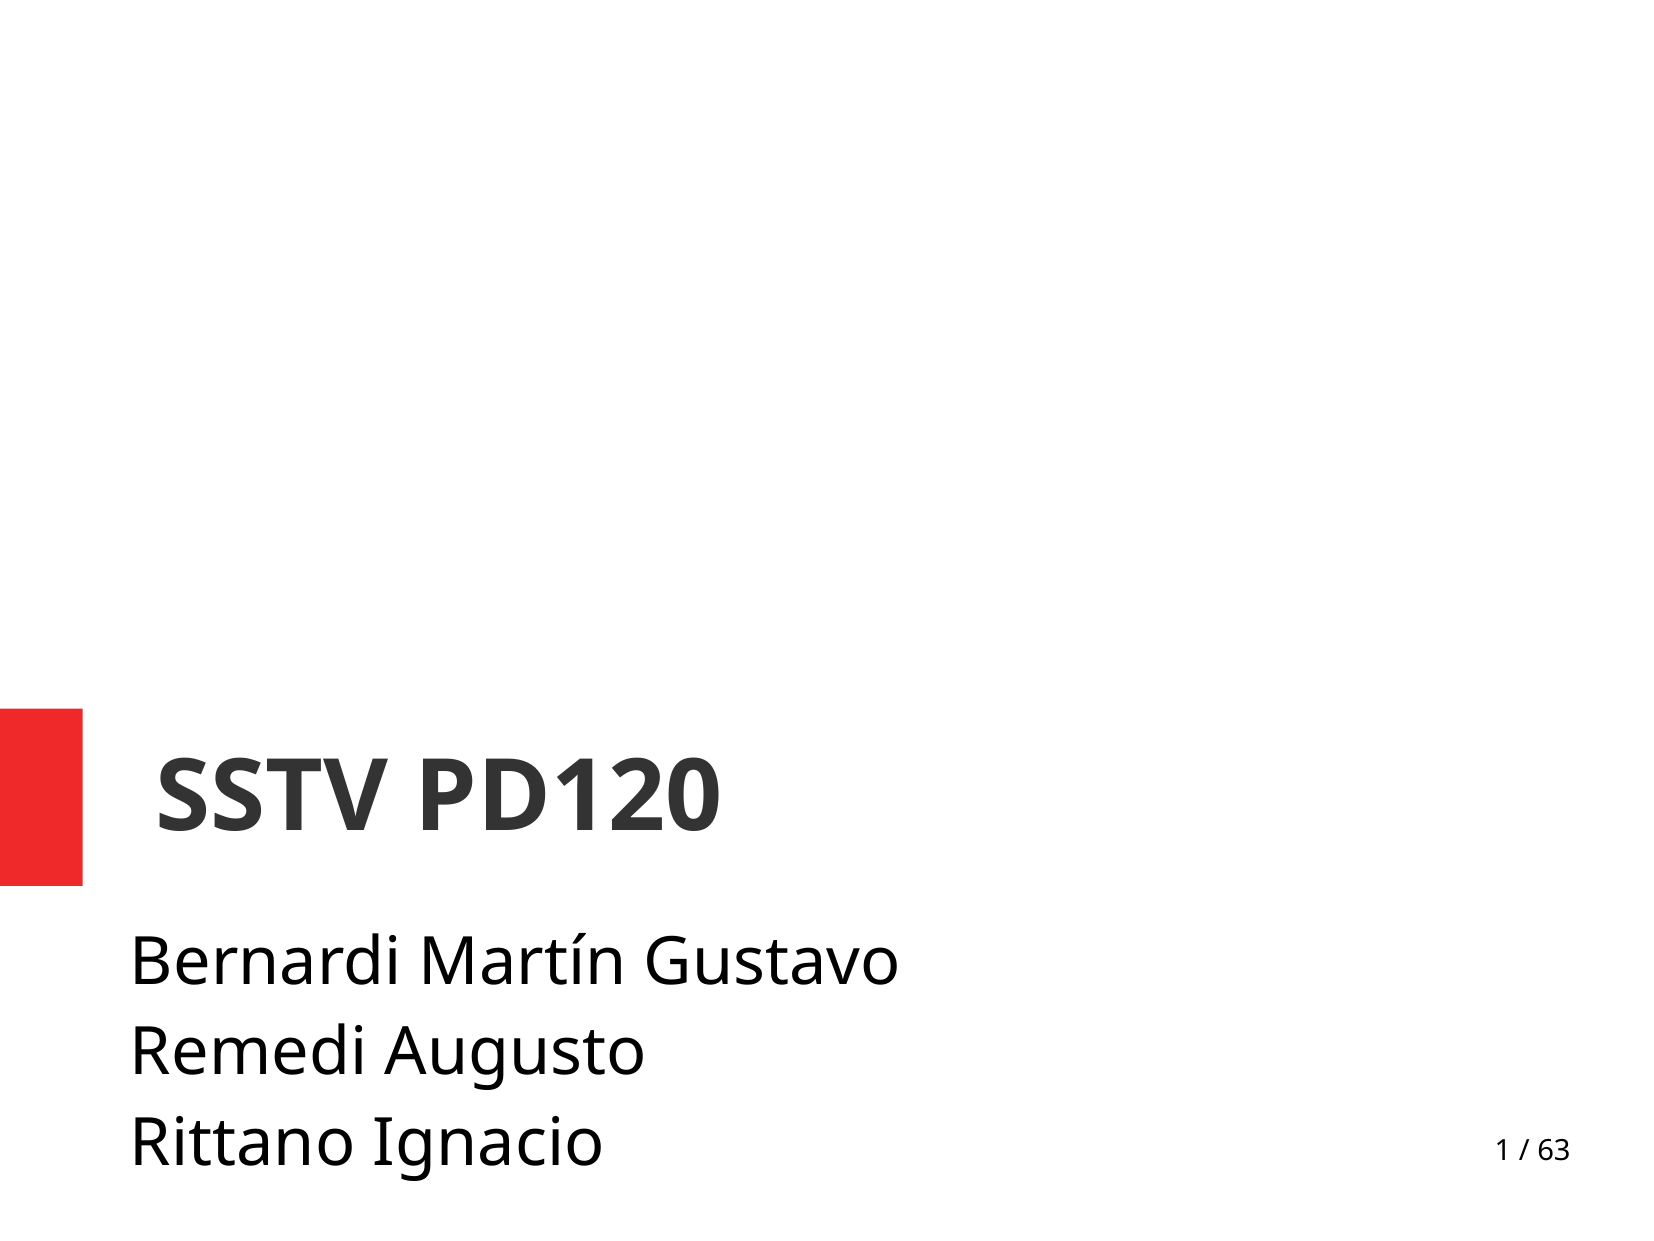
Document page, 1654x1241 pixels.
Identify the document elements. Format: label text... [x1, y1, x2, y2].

subtitle Bernardi Martín Gustavo Remedi Augusto Rittano Ignacio [129, 932, 1536, 1166]
title SSTV PD120 [129, 655, 1536, 928]
